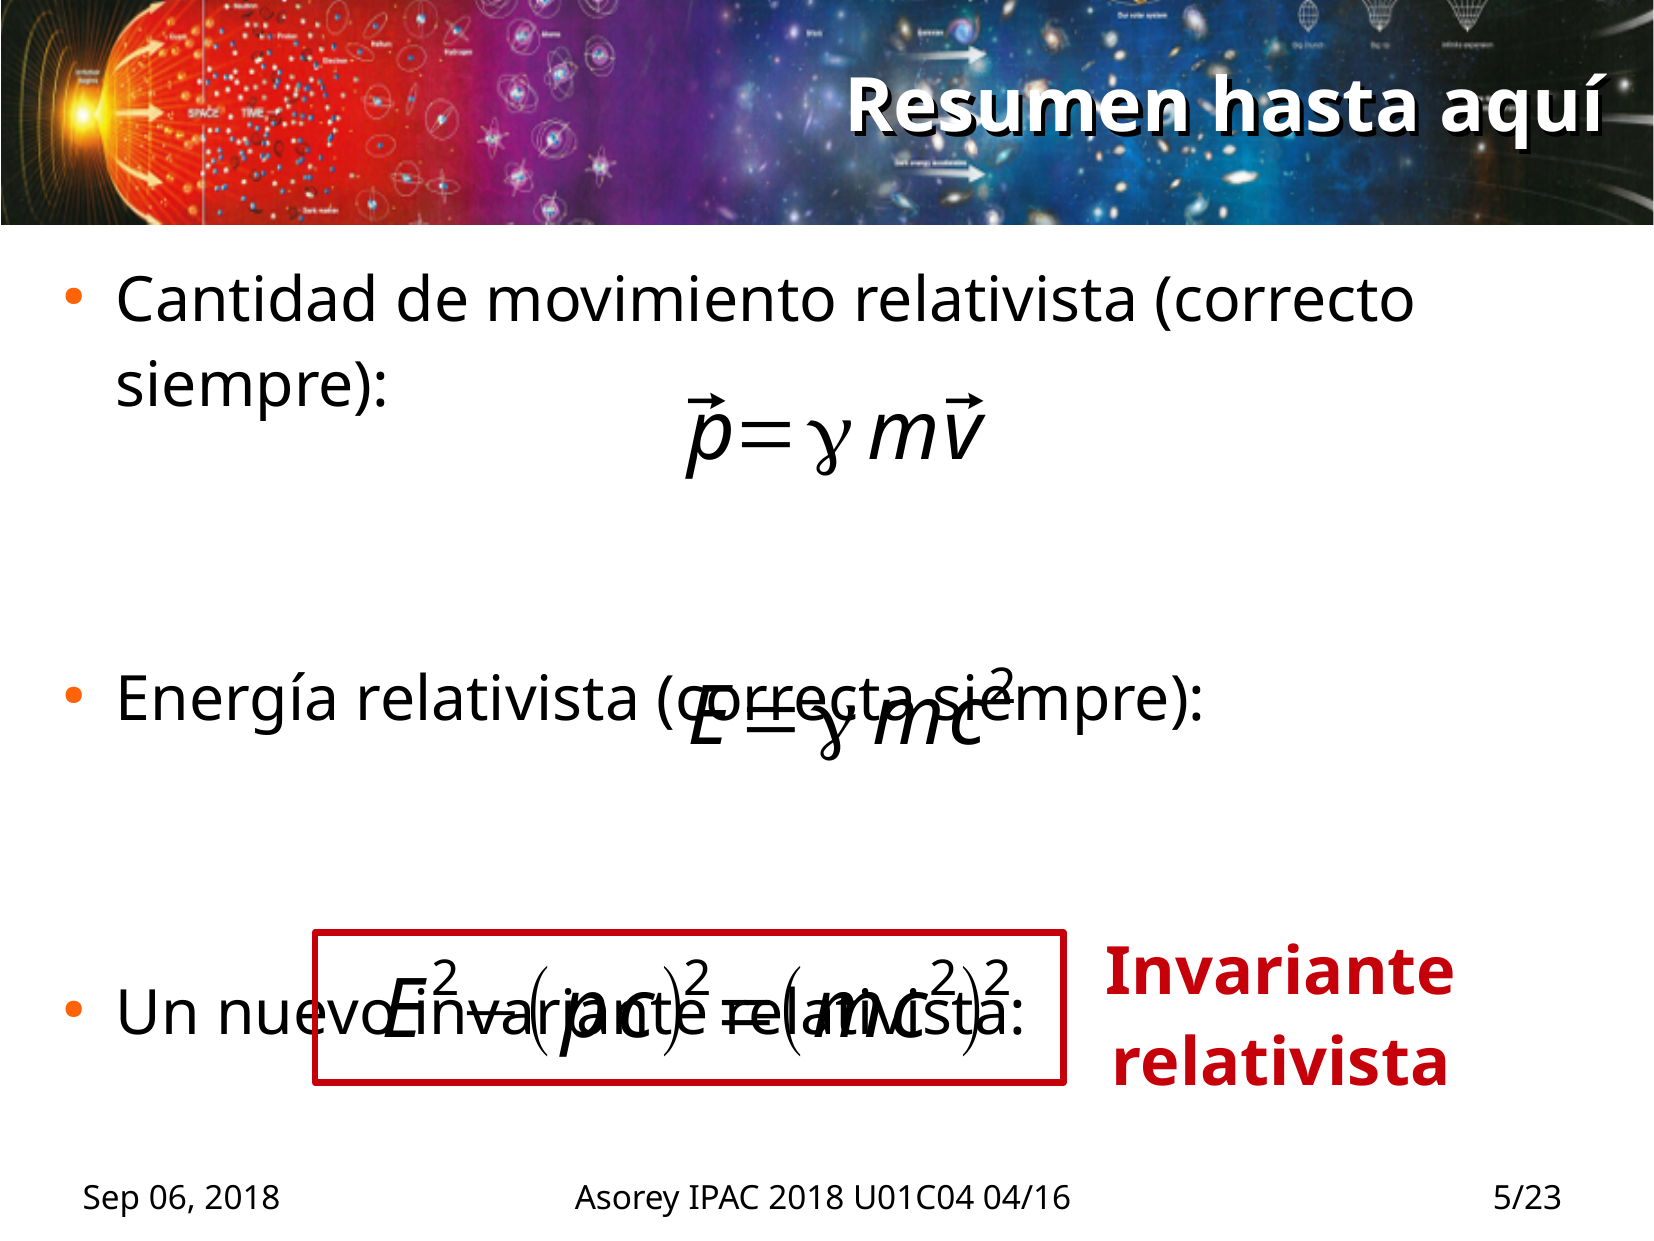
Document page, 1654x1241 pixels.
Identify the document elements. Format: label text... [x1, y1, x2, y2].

chart [373, 947, 1016, 1060]
picture [1, 0, 1654, 225]
title Resumen hasta aquí [45, 15, 1606, 191]
chart [679, 655, 1021, 766]
chart [675, 379, 994, 481]
list Cantidad de movimiento relativista (correcto siempre): Energía relativista (correcta siempre): Un nuevo invariante relativista: [45, 255, 1606, 1156]
text_box Invariante relativista [1018, 932, 1544, 1096]
